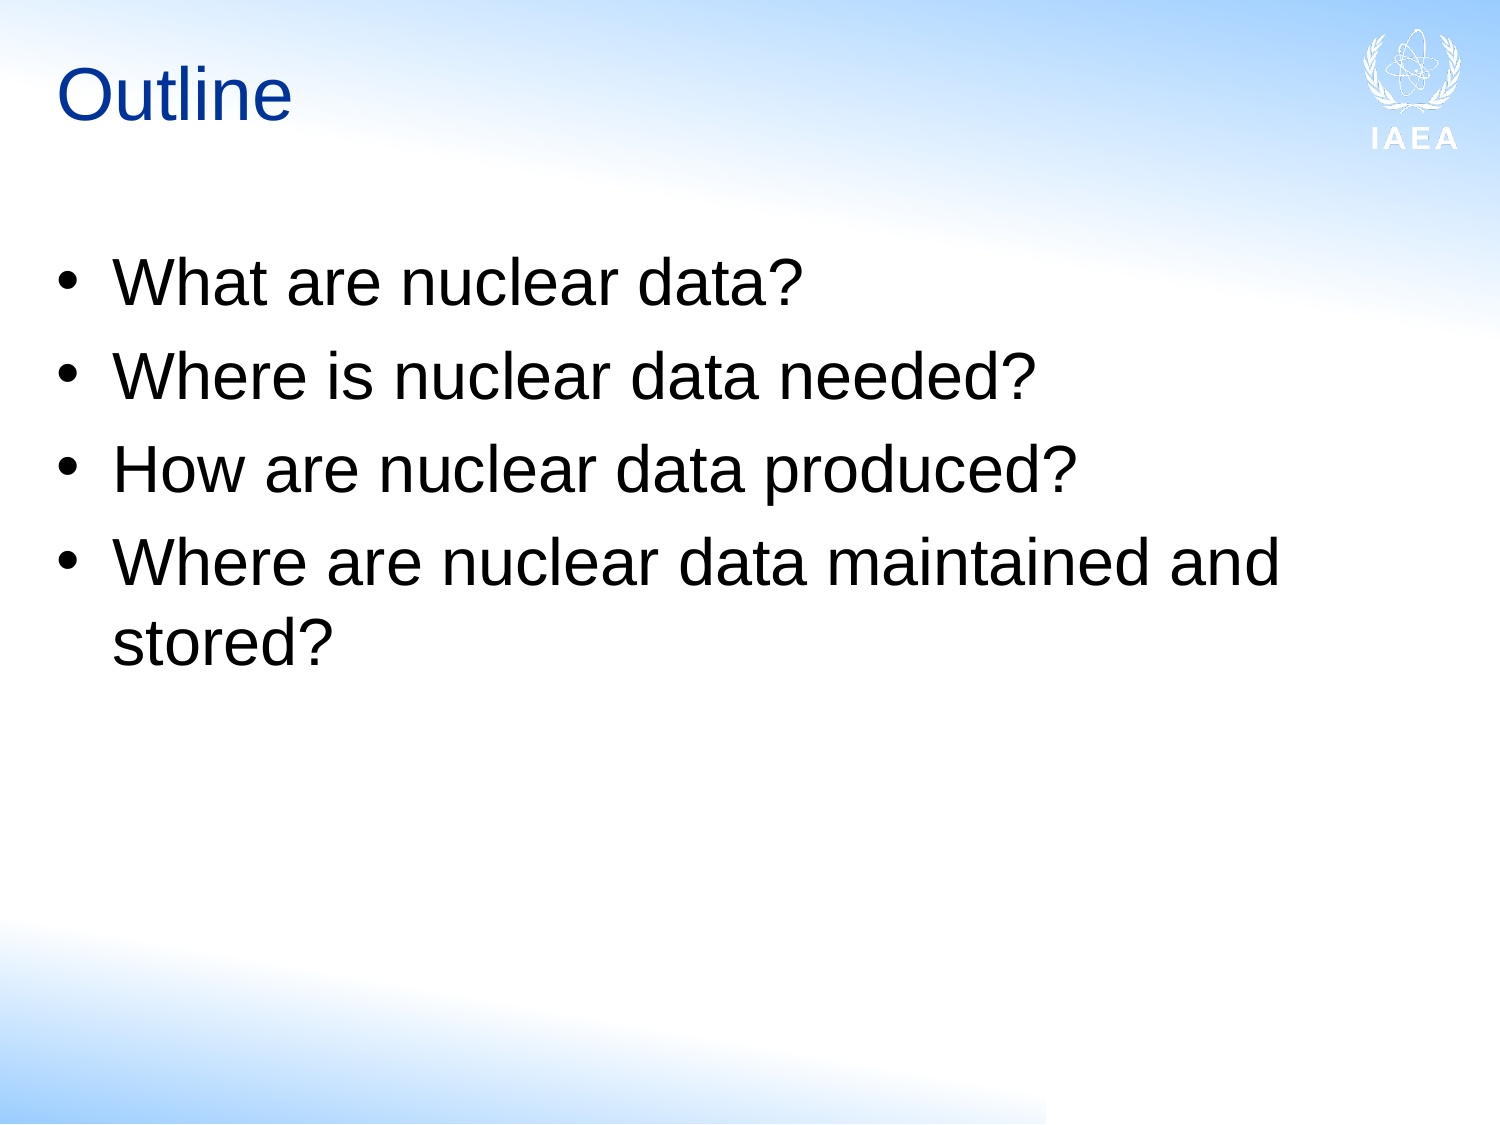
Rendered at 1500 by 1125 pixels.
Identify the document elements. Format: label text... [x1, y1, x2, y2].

list What are nuclear data? Where is nuclear data needed? How are nuclear data produced? Where are nuclear data maintained and stored? [41, 231, 1471, 1005]
picture [1363, 29, 1461, 149]
title Outline [41, 19, 1046, 161]
